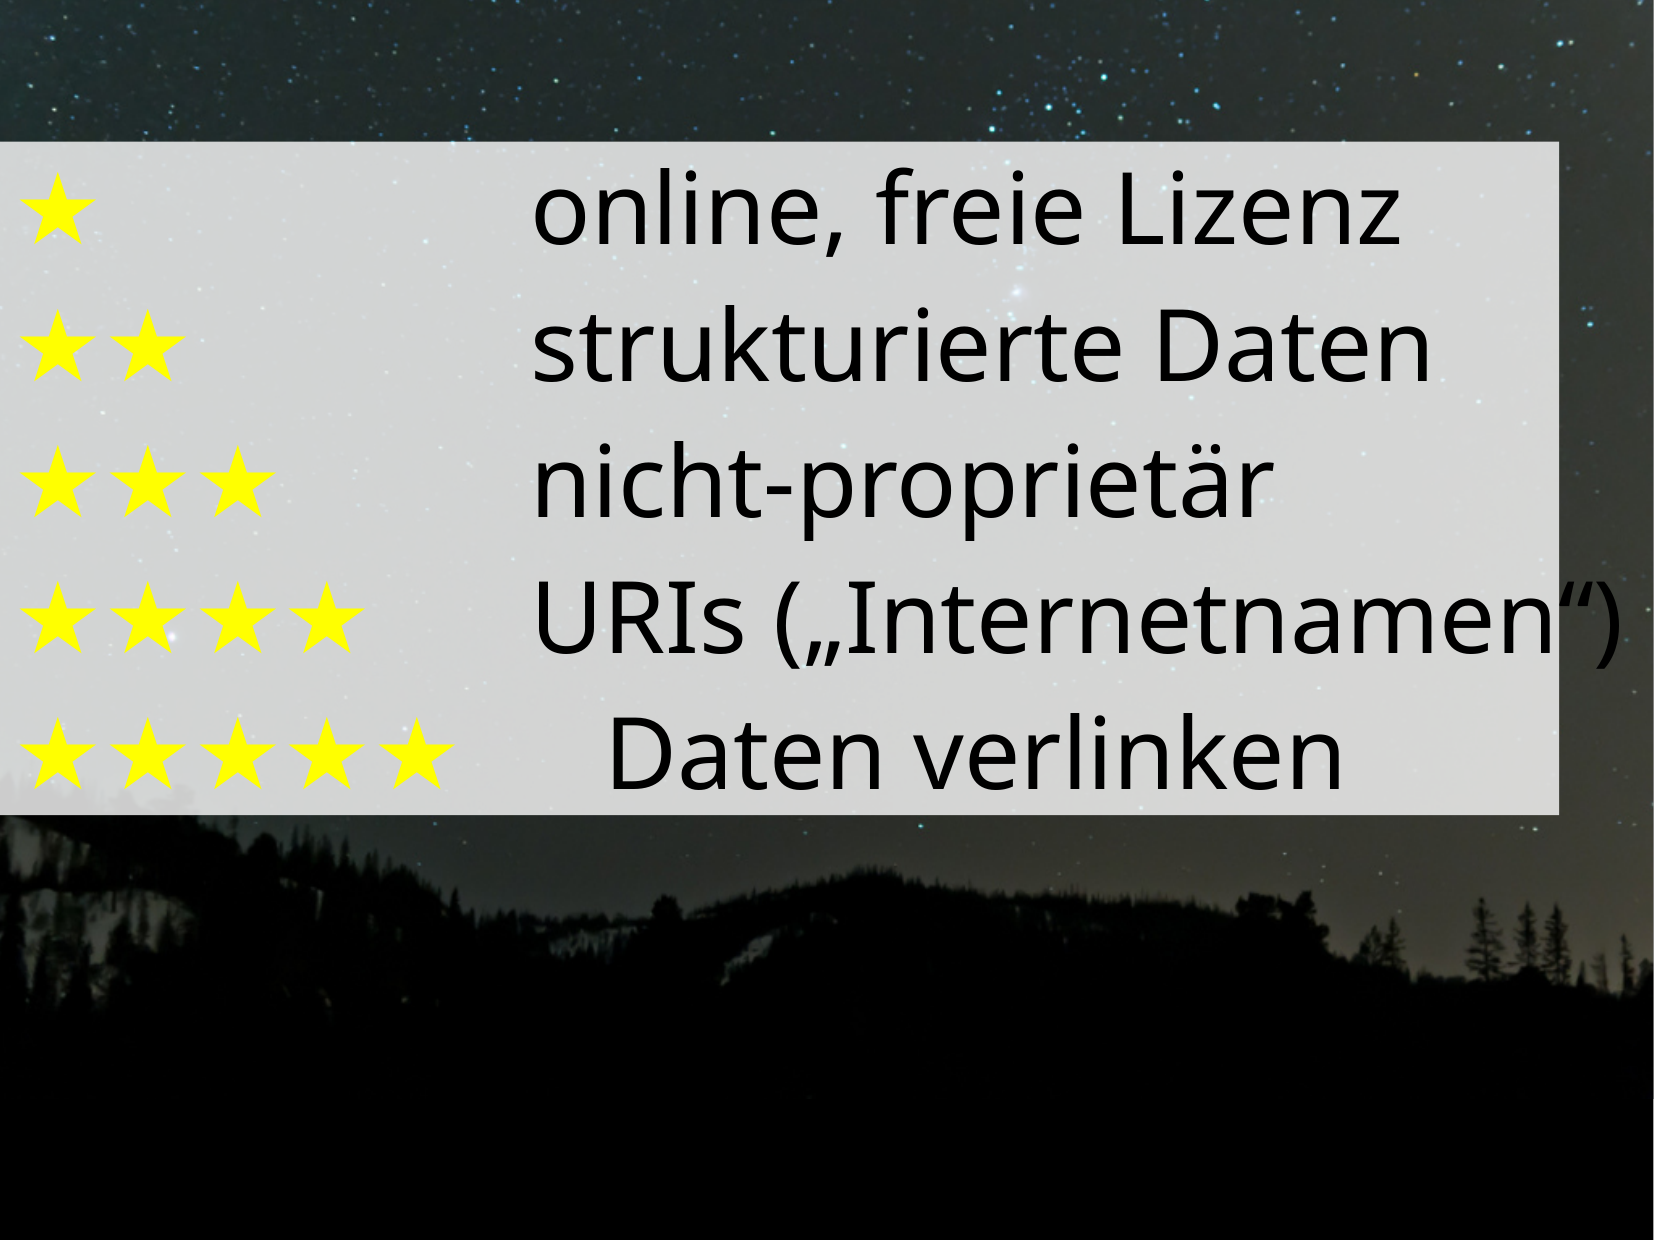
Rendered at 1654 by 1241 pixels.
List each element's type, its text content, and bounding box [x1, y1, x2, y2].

text_box ★ online, freie Lizenz ★★ strukturierte Daten ★★★ nicht-proprietär ★★★★ URIs („Internetnamen“) ★★★★★ Daten verlinken [0, 141, 1560, 816]
picture [0, 0, 1654, 1099]
